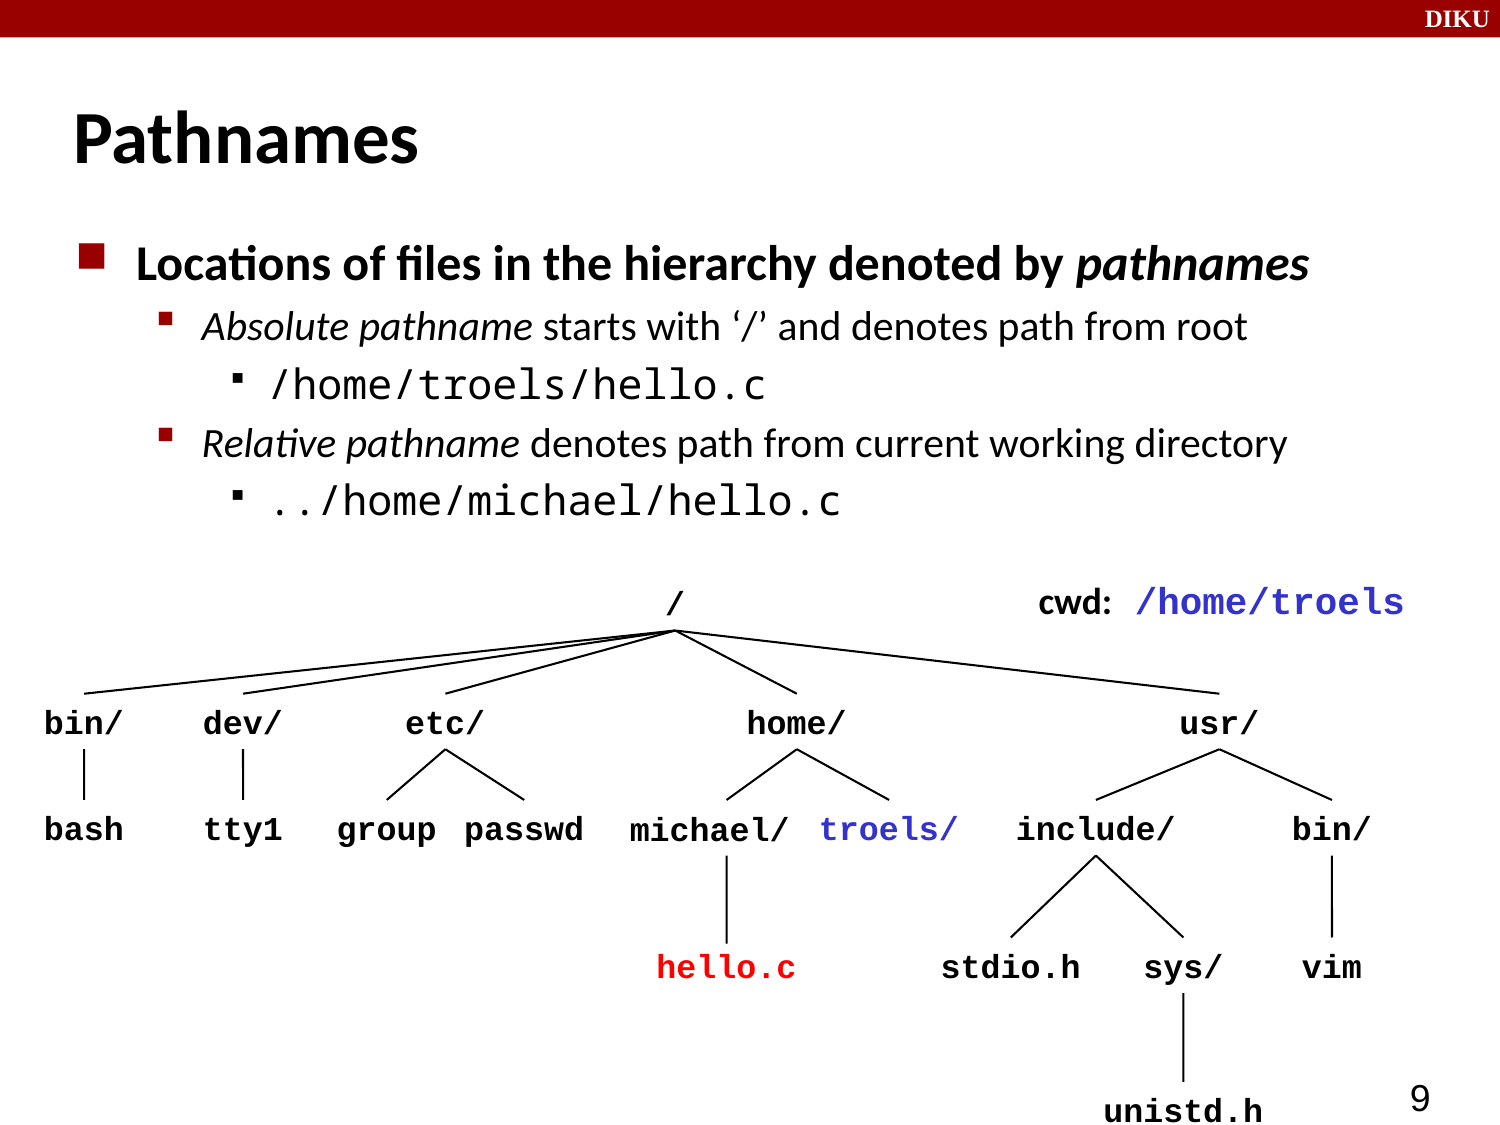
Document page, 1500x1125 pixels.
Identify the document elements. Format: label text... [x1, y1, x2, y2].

text_box troels/ [804, 800, 974, 855]
text_box hello.c [641, 937, 812, 993]
text_box vim [1287, 937, 1377, 993]
text_box bash [29, 800, 139, 855]
text_box cwd: /home/troels [1023, 569, 1420, 630]
text_box bin/ [1277, 800, 1387, 855]
text_box passwd [449, 800, 599, 855]
text_box include/ [1000, 800, 1191, 855]
text_box etc/ [390, 693, 501, 749]
text_box Pathnames [58, 71, 1304, 197]
text_box sys/ [1128, 937, 1239, 993]
text_box / [650, 575, 700, 630]
text_box tty1 [188, 800, 298, 855]
text_box Locations of files in the hierarchy denoted by pathnames Absolute pathname starts with ‘/’ and denotes path from root /home/troels/hello.c Relative pathname denotes path from current working directory ../home/michael/hello.c [65, 223, 1463, 538]
text_box usr/ [1164, 693, 1275, 749]
text_box group [321, 800, 449, 855]
text_box home/ [731, 693, 862, 749]
text_box stdio.h [925, 937, 1096, 993]
text_box dev/ [188, 693, 298, 749]
text_box michael/ [614, 800, 745, 856]
text_box bin/ [29, 693, 139, 749]
text_box unistd.h [1088, 1081, 1279, 1125]
